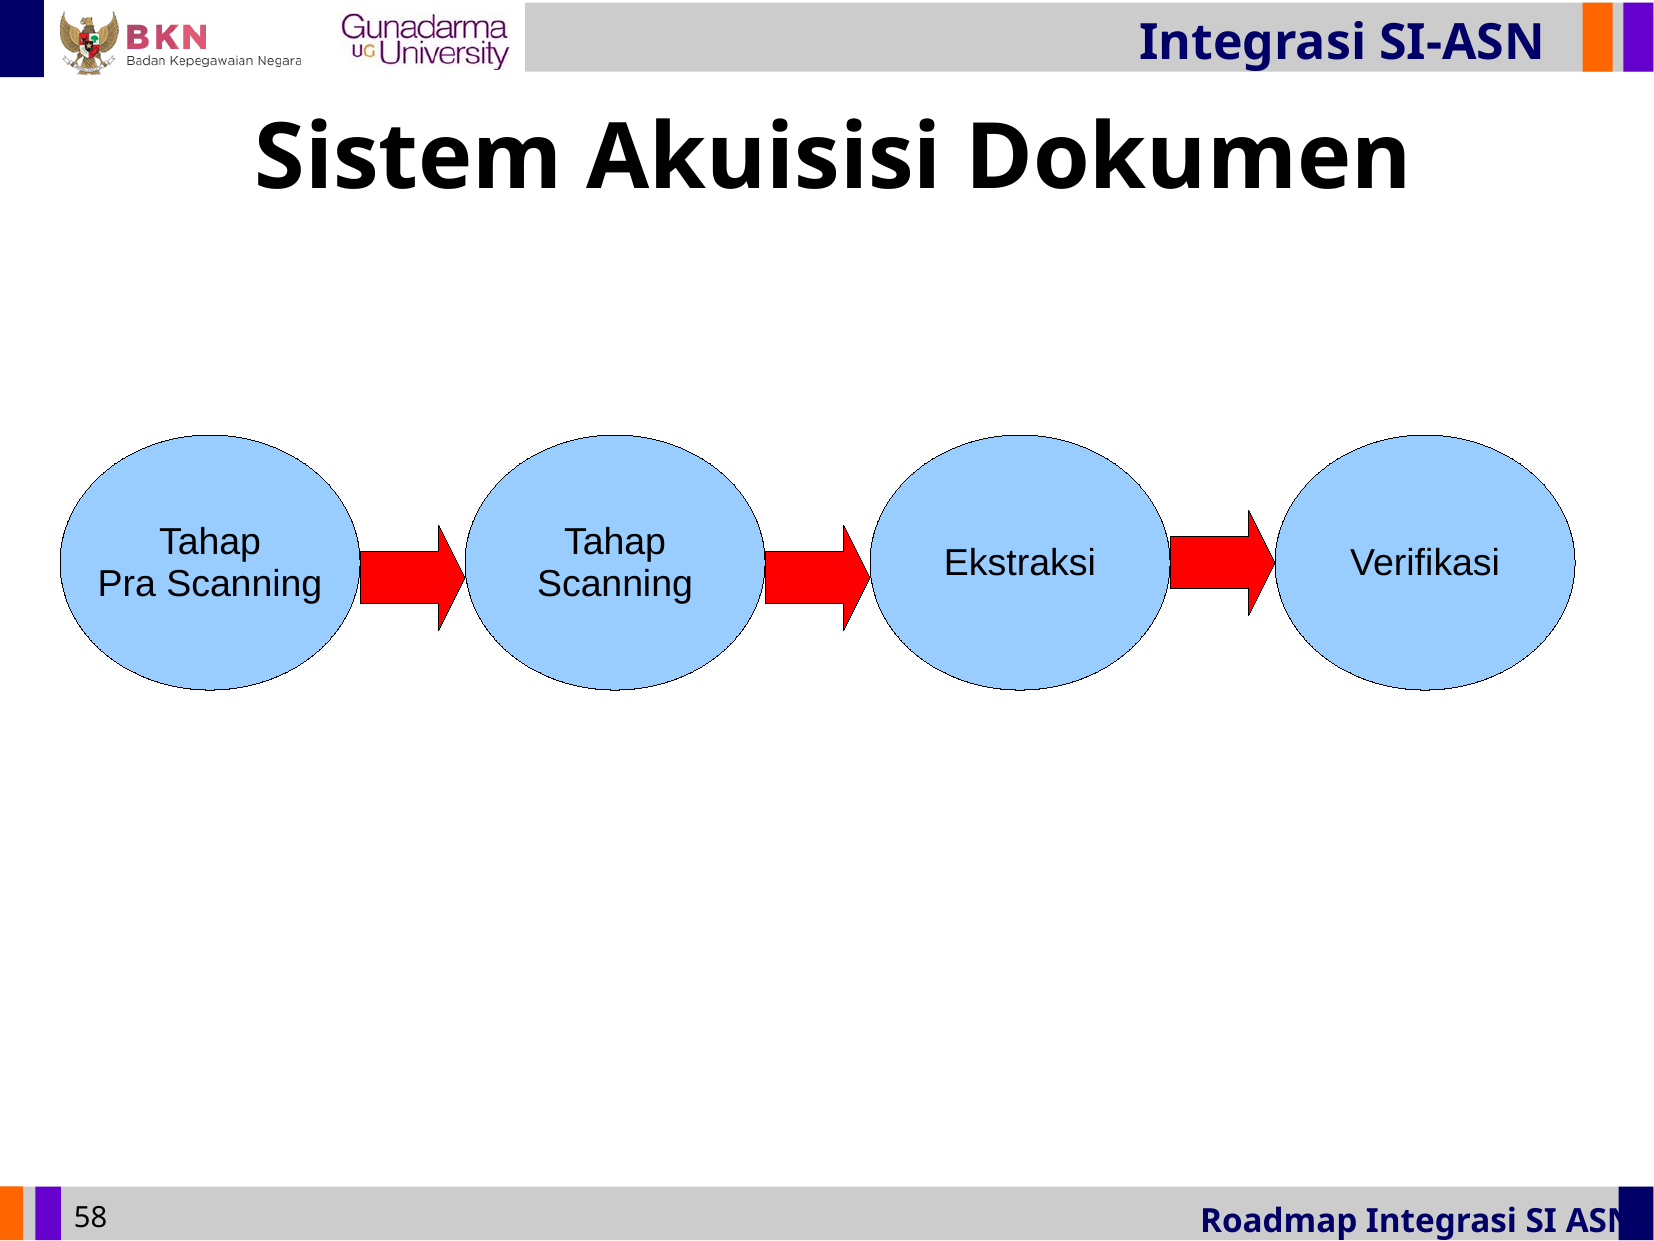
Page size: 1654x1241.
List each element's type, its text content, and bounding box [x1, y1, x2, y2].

text_box Tahap Pra Scanning [60, 435, 360, 691]
text_box [1170, 510, 1276, 616]
picture [340, 0, 510, 70]
text_box Tahap Scanning [465, 435, 765, 691]
picture [60, 11, 301, 75]
text_box [765, 525, 871, 631]
text_box Ekstraksi [870, 435, 1170, 691]
title Sistem Akuisisi Dokumen [77, 90, 1591, 217]
text_box Verifikasi [1275, 435, 1576, 691]
text_box [360, 525, 466, 631]
